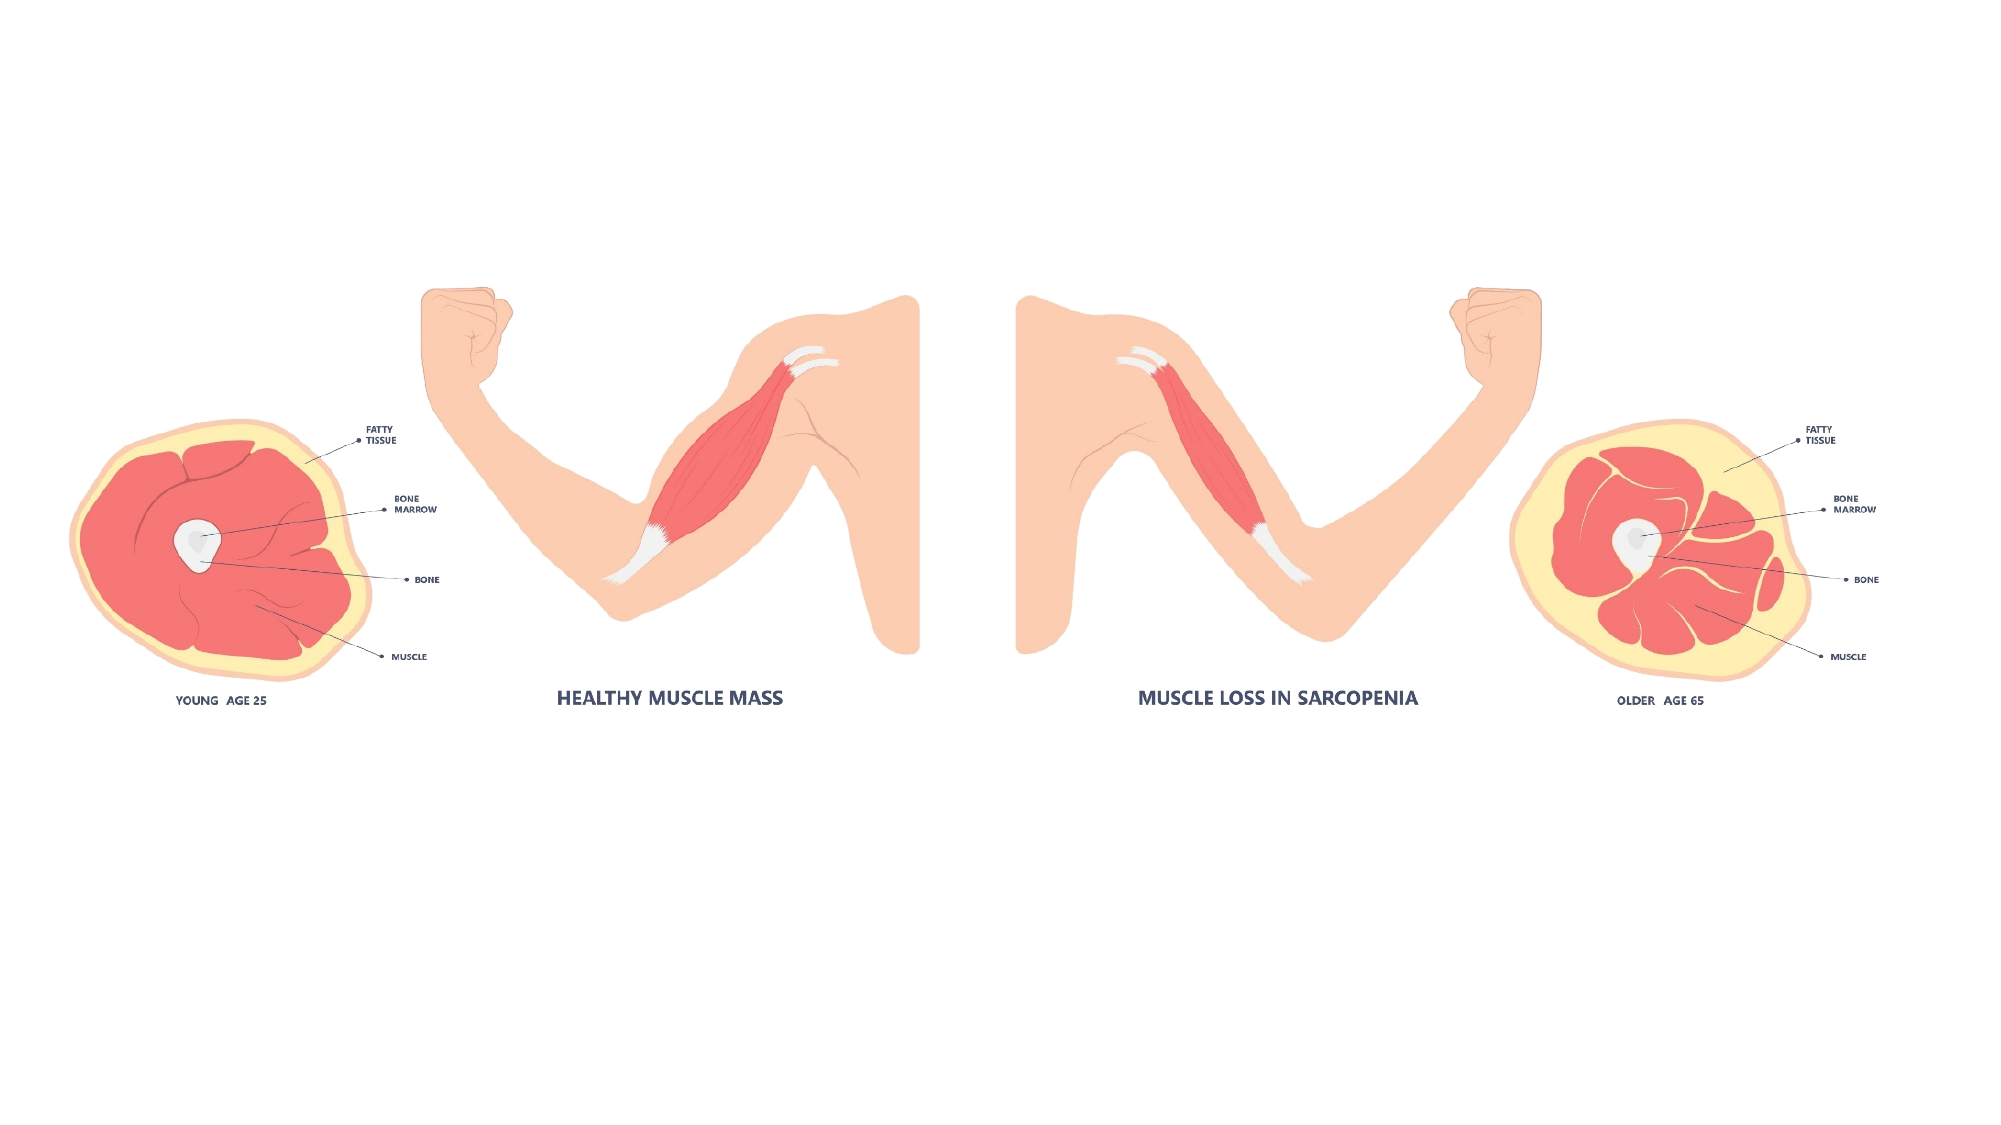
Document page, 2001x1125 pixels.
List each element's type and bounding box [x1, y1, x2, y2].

picture [0, 265, 1949, 768]
